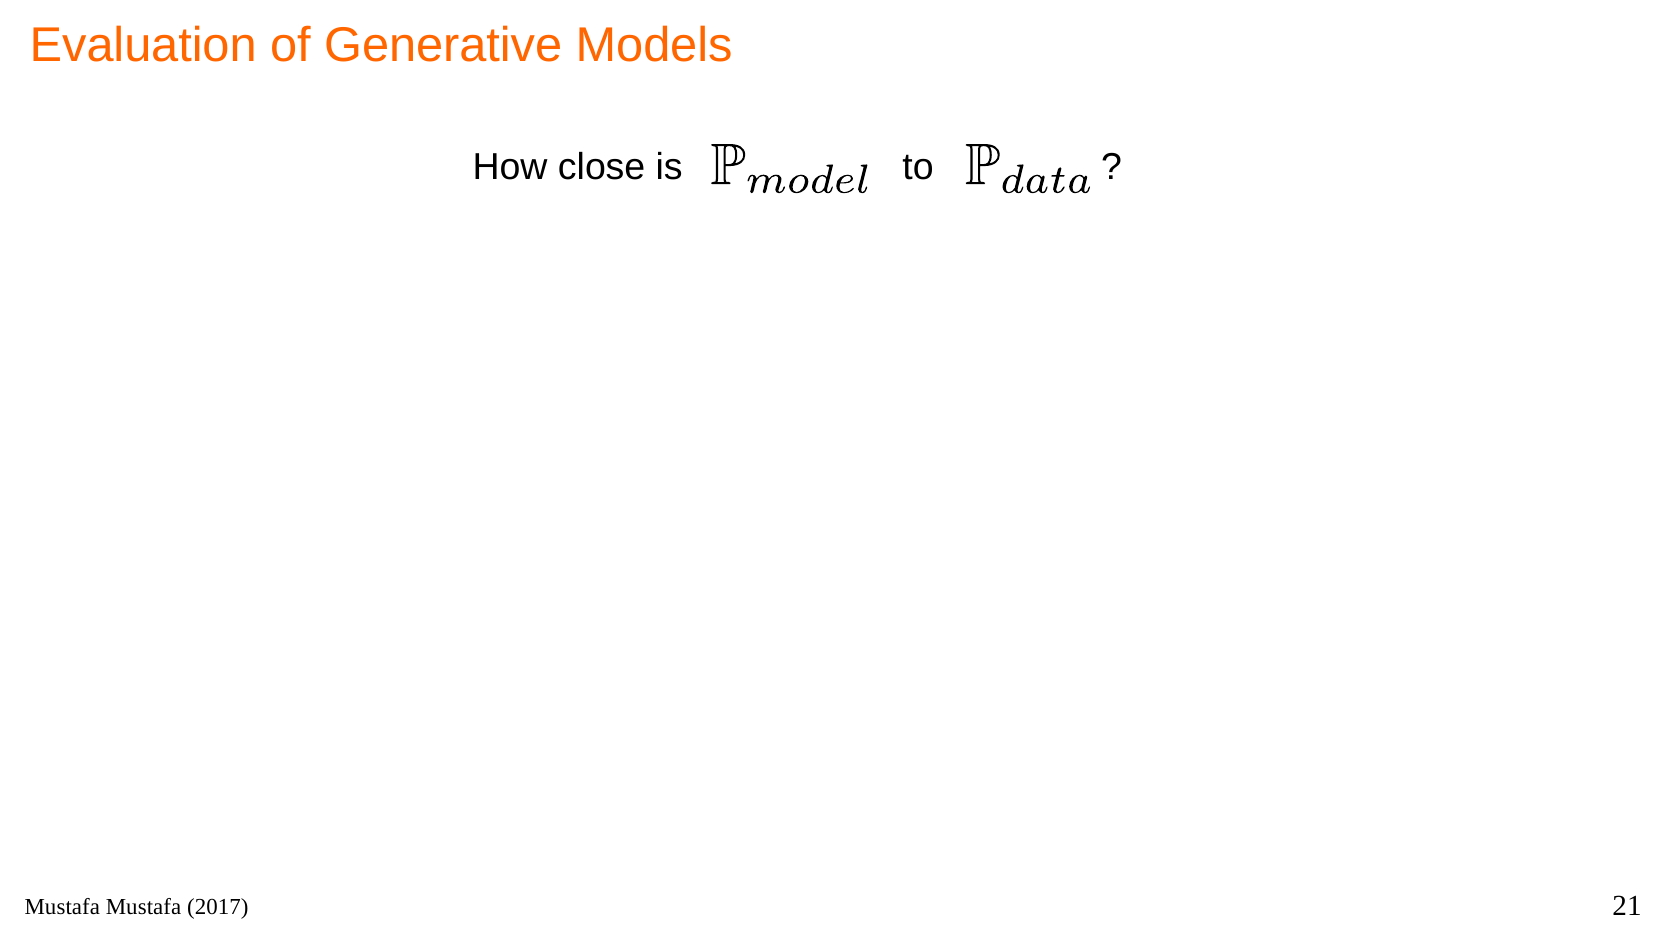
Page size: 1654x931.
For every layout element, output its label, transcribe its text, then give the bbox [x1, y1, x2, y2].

title Evaluation of Generative Models [29, 15, 1621, 74]
text_box How close is to ? [457, 138, 1149, 196]
